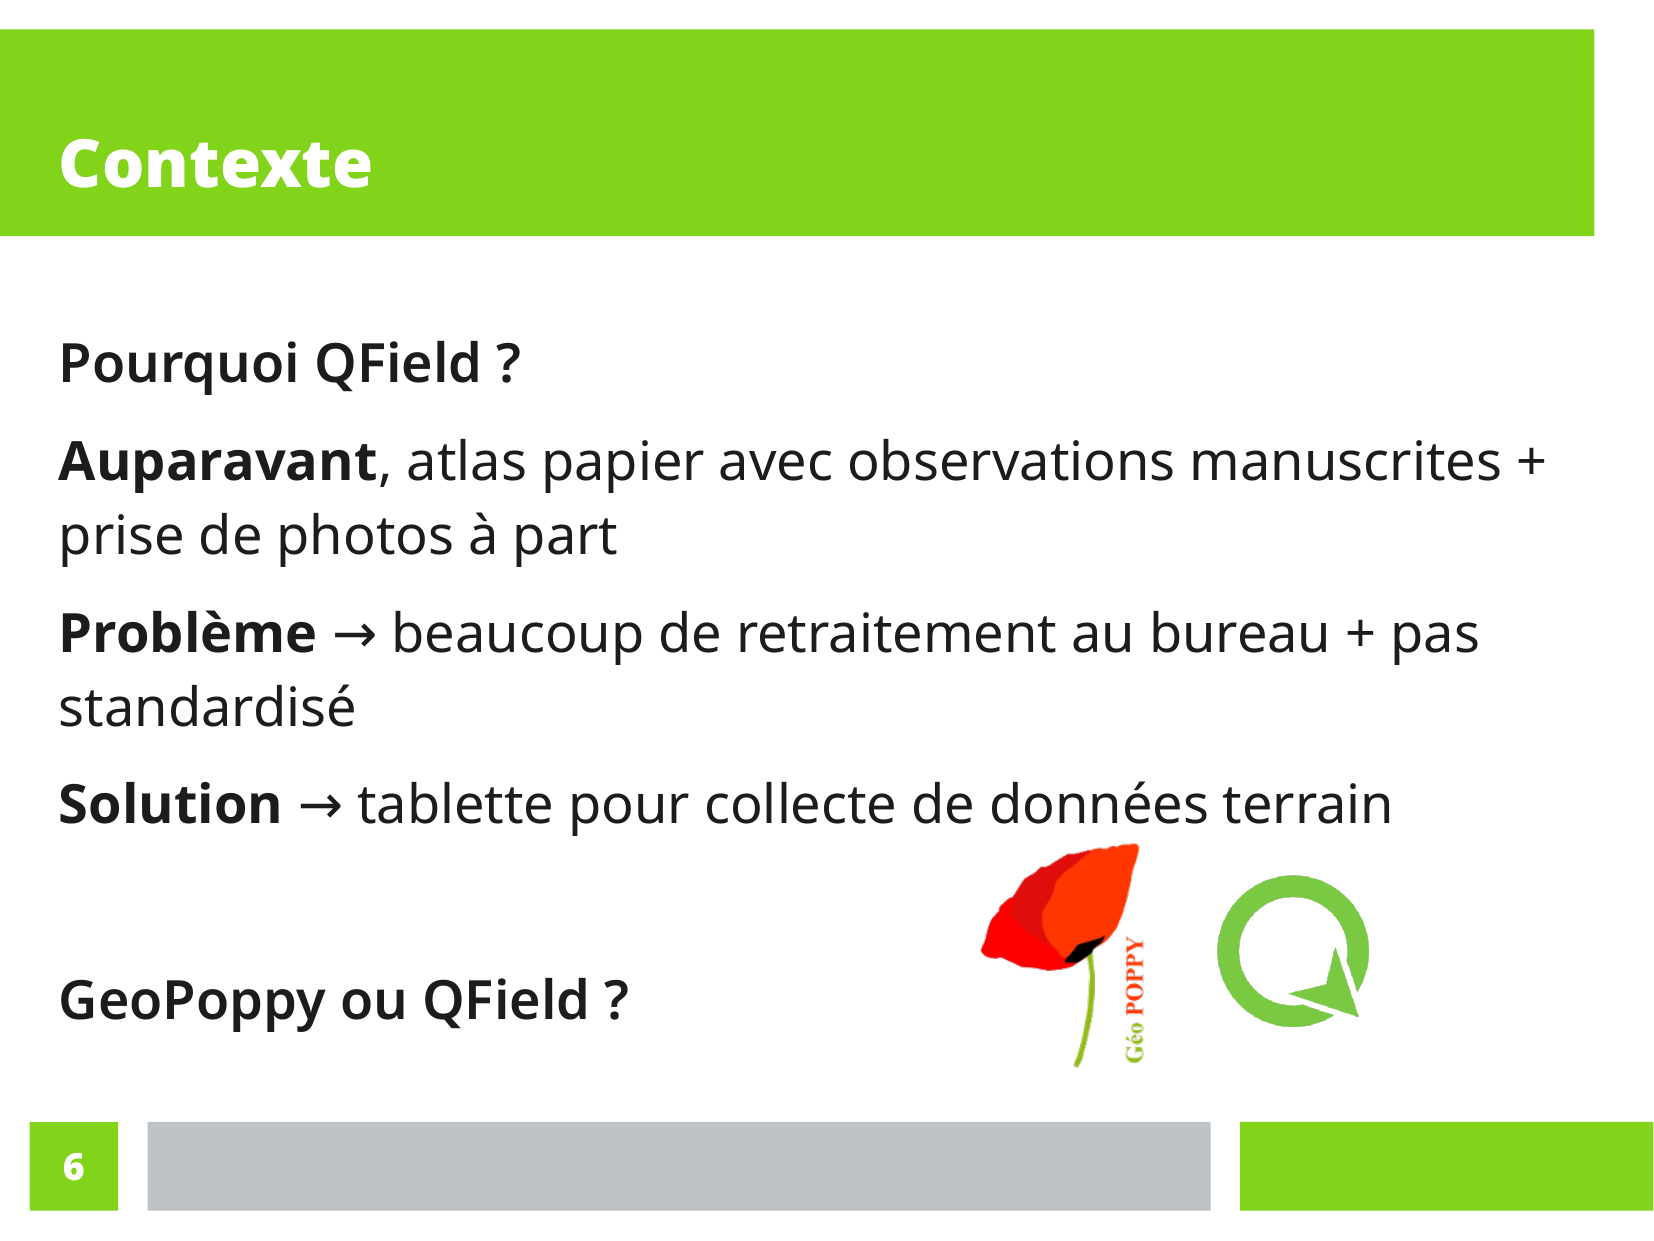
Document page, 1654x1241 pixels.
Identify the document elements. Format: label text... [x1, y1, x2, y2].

title Contexte [59, 59, 1595, 207]
list Pourquoi QField ? Auparavant, atlas papier avec observations manuscrites + prise de photos à part Problème → beaucoup de retraitement au bureau + pas standardisé Solution → tablette pour collecte de données terrain GeoPoppy ou QField ? [59, 324, 1565, 1093]
picture [951, 827, 1394, 1075]
